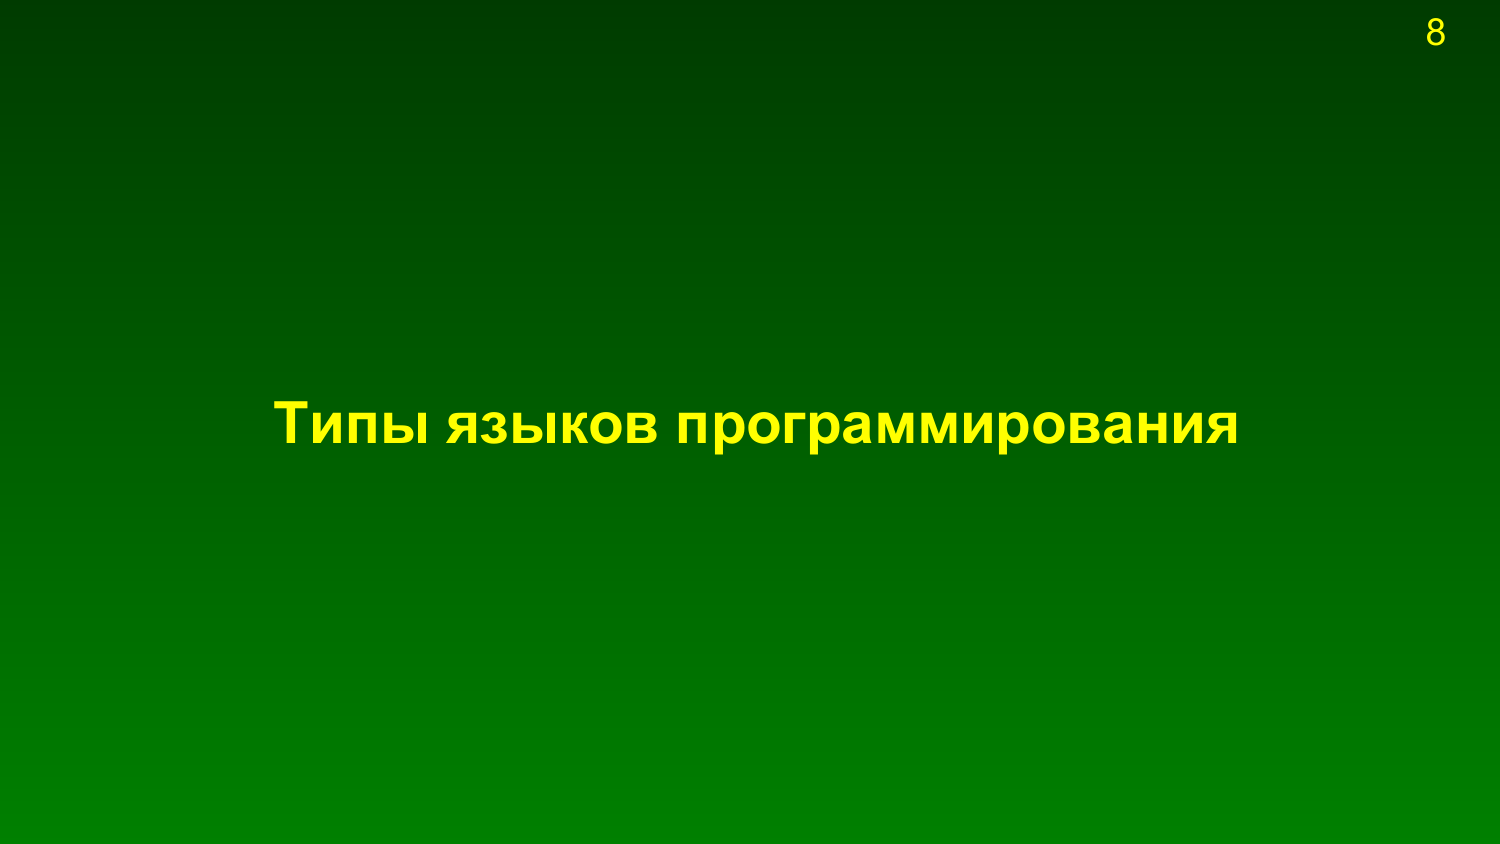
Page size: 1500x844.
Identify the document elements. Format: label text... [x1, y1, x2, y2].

text_box Типы языков программирования [25, 362, 1489, 479]
